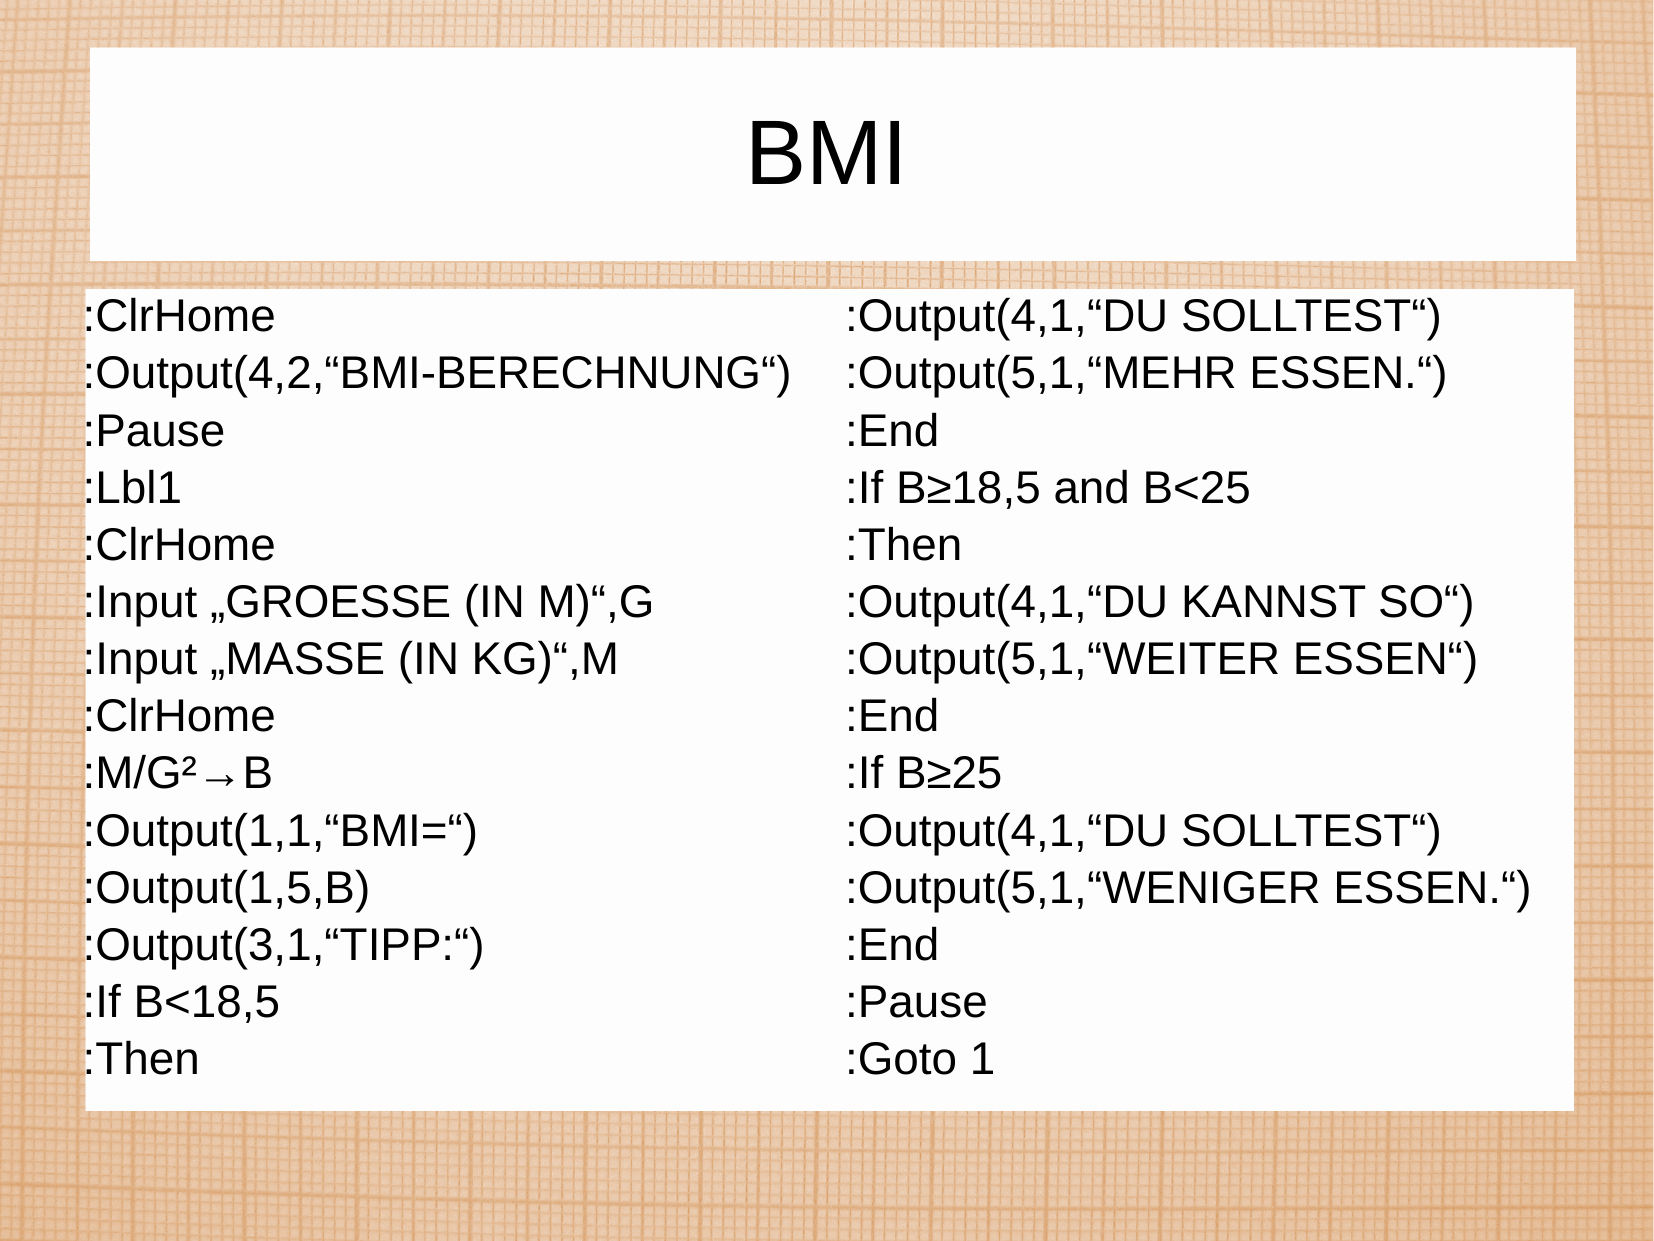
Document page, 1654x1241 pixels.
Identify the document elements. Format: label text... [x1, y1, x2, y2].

list :ClrHome :Output(4,2,“BMI-BERECHNUNG“) :Pause :Lbl1 :ClrHome :Input „GROESSE (IN M)“,G :Input „MASSE (IN KG)“,M :ClrHome :M/G²→B :Output(1,1,“BMI=“) :Output(1,5,B) :Output(3,1,“TIPP:“) :If B<18,5 :Then [82, 290, 809, 1196]
title BMI [82, 49, 1571, 257]
picture [0, 0, 1654, 1241]
list :Output(4,1,“DU SOLLTEST“) :Output(5,1,“MEHR ESSEN.“) :End :If B≥18,5 and B<25 :Then :Output(4,1,“DU KANNST SO“) :Output(5,1,“WEITER ESSEN“) :End :If B≥25 :Output(4,1,“DU SOLLTEST“) :Output(5,1,“WENIGER ESSEN.“) :End :Pause :Goto 1 [845, 290, 1572, 1109]
